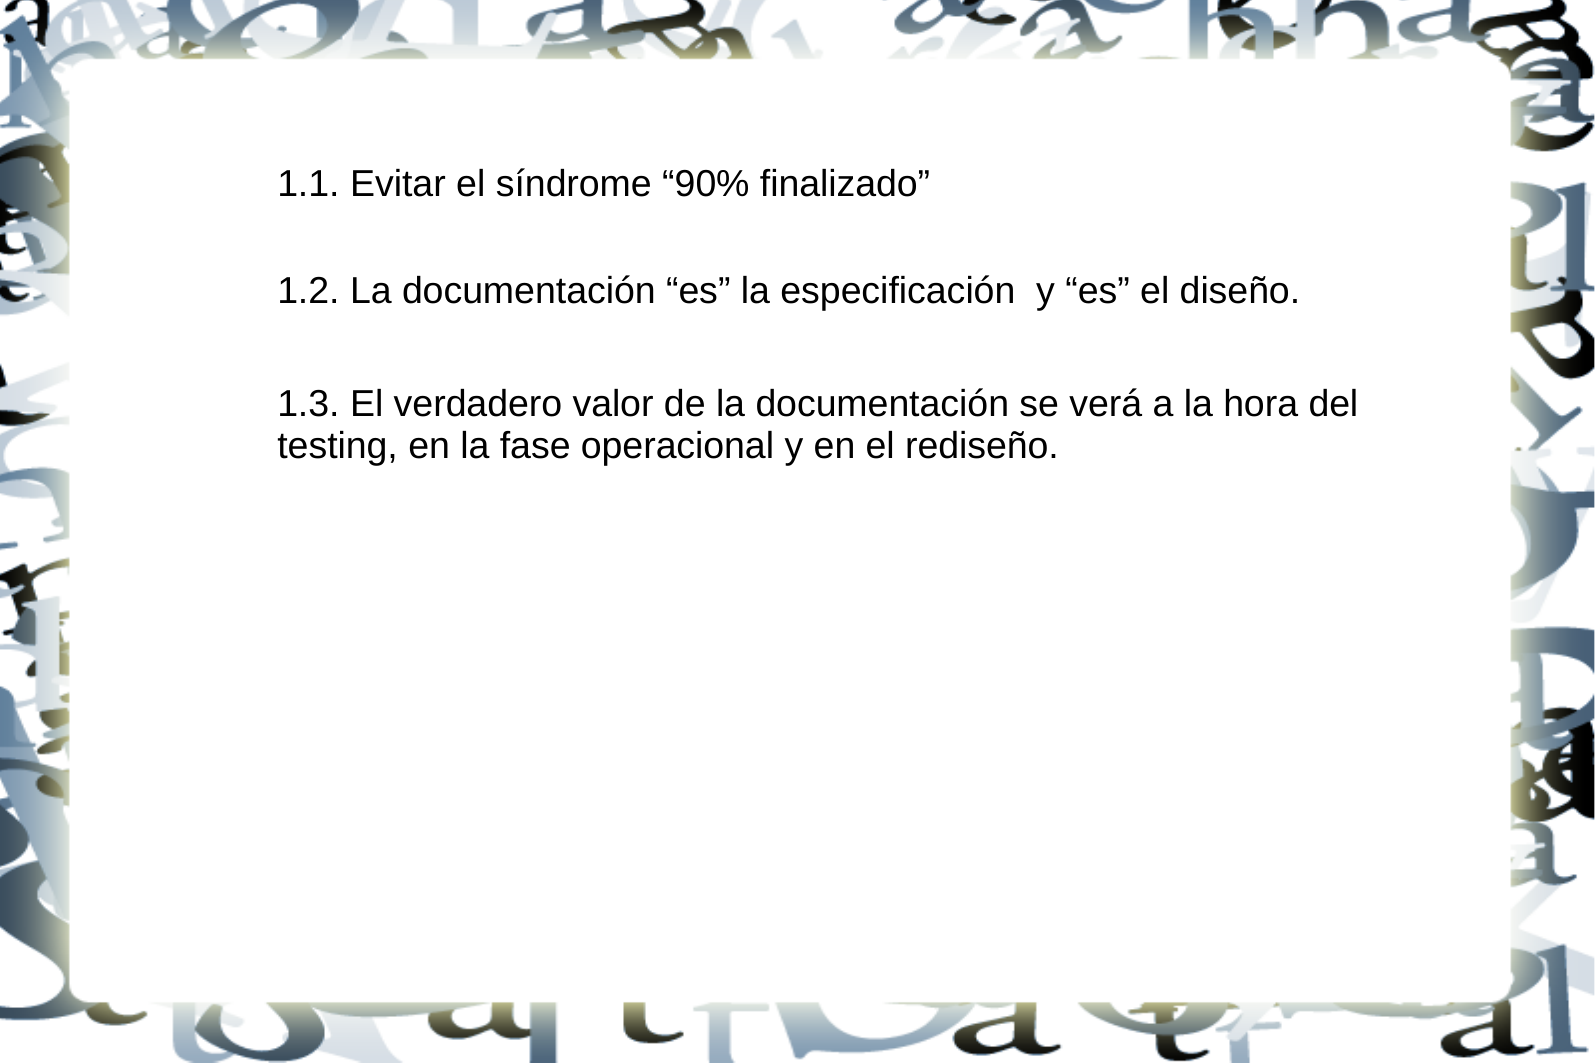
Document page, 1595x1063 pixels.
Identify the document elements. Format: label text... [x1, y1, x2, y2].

text_box 1.3. El verdadero valor de la documentación se verá a la hora del testing, en la fase operacional y en el rediseño. [262, 375, 1388, 483]
picture [0, 0, 1595, 1063]
text_box 1.1. Evitar el síndrome “90% finalizado” [262, 154, 1388, 217]
text_box 1.2. La documentación “es” la especificación y “es” el diseño. [262, 262, 1388, 324]
